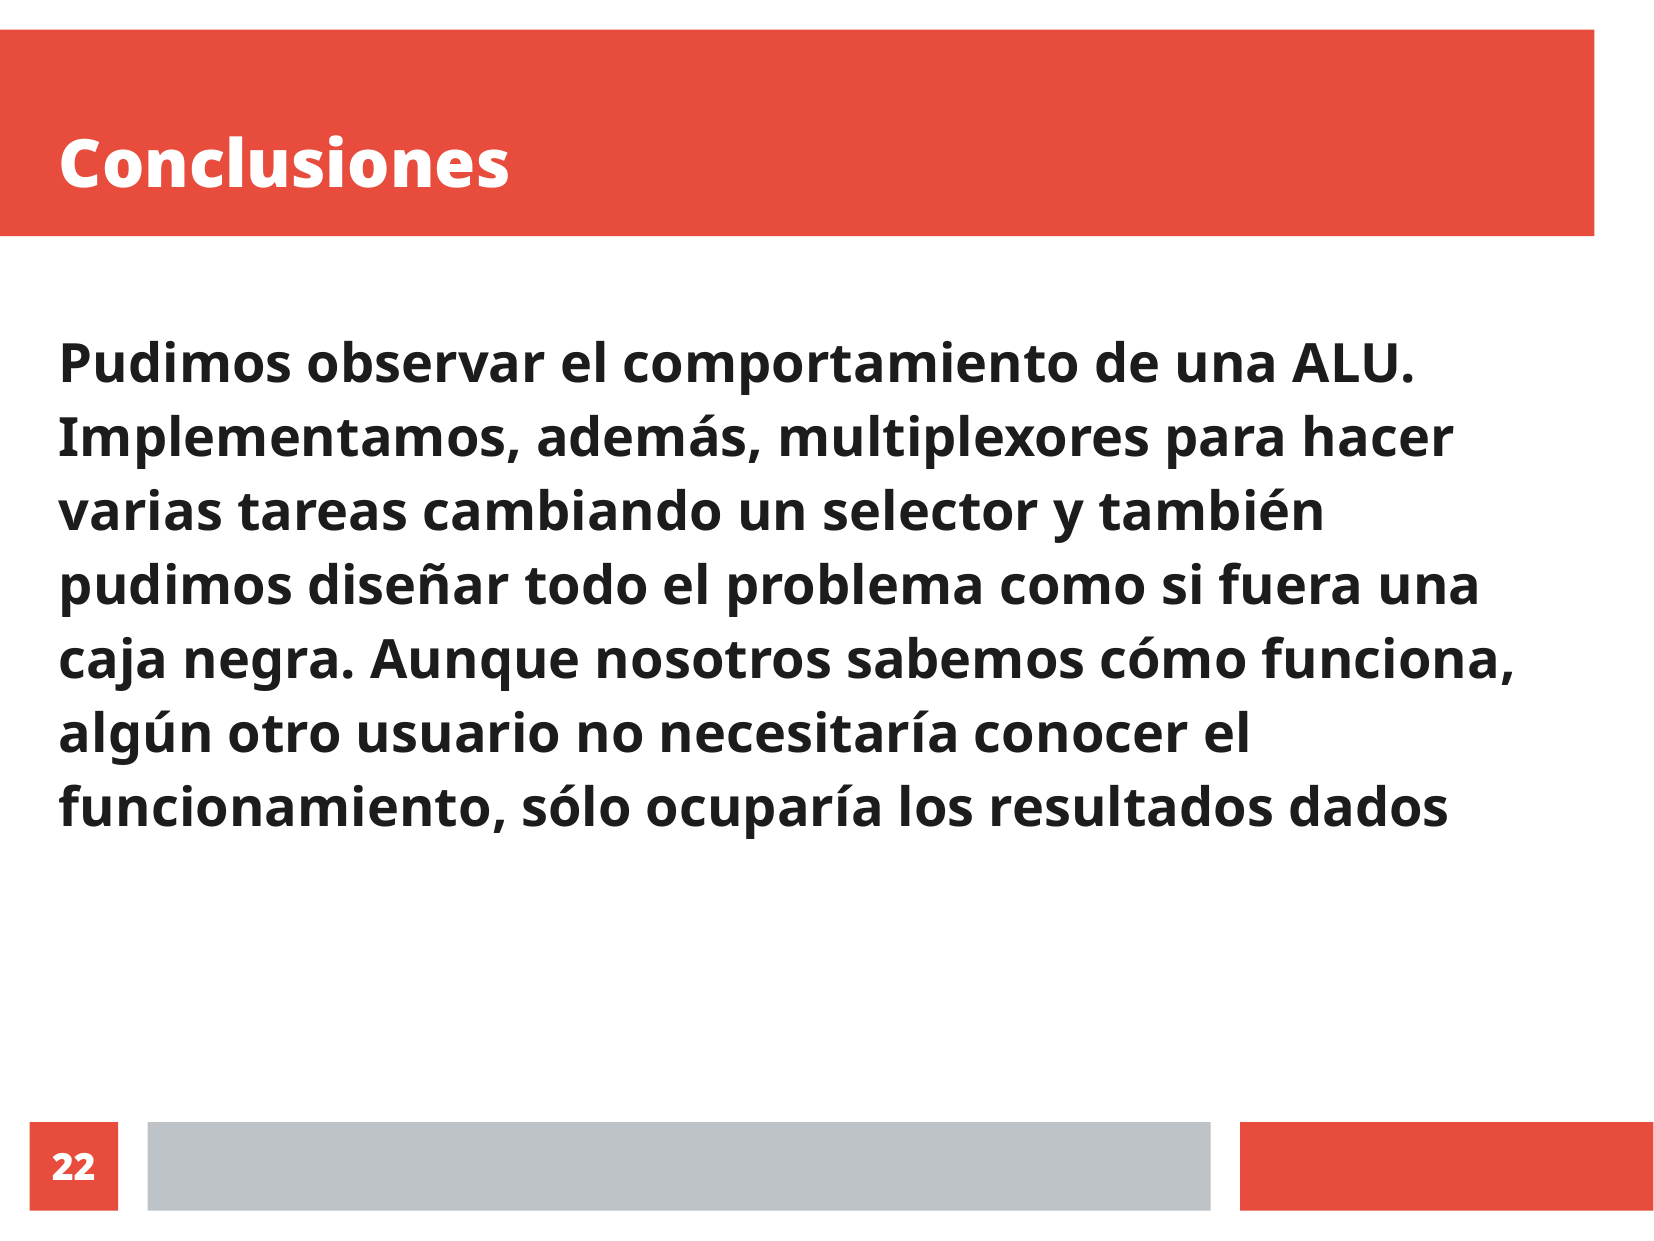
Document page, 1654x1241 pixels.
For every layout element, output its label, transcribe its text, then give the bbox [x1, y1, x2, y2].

subtitle Pudimos observar el comportamiento de una ALU. Implementamos, además, multiplexores para hacer varias tareas cambiando un selector y también pudimos diseñar todo el problema como si fuera una caja negra. Aunque nosotros sabemos cómo funciona, algún otro usuario no necesitaría conocer el funcionamiento, sólo ocuparía los resultados dados [59, 324, 1565, 1093]
title Conclusiones [59, 59, 1595, 207]
